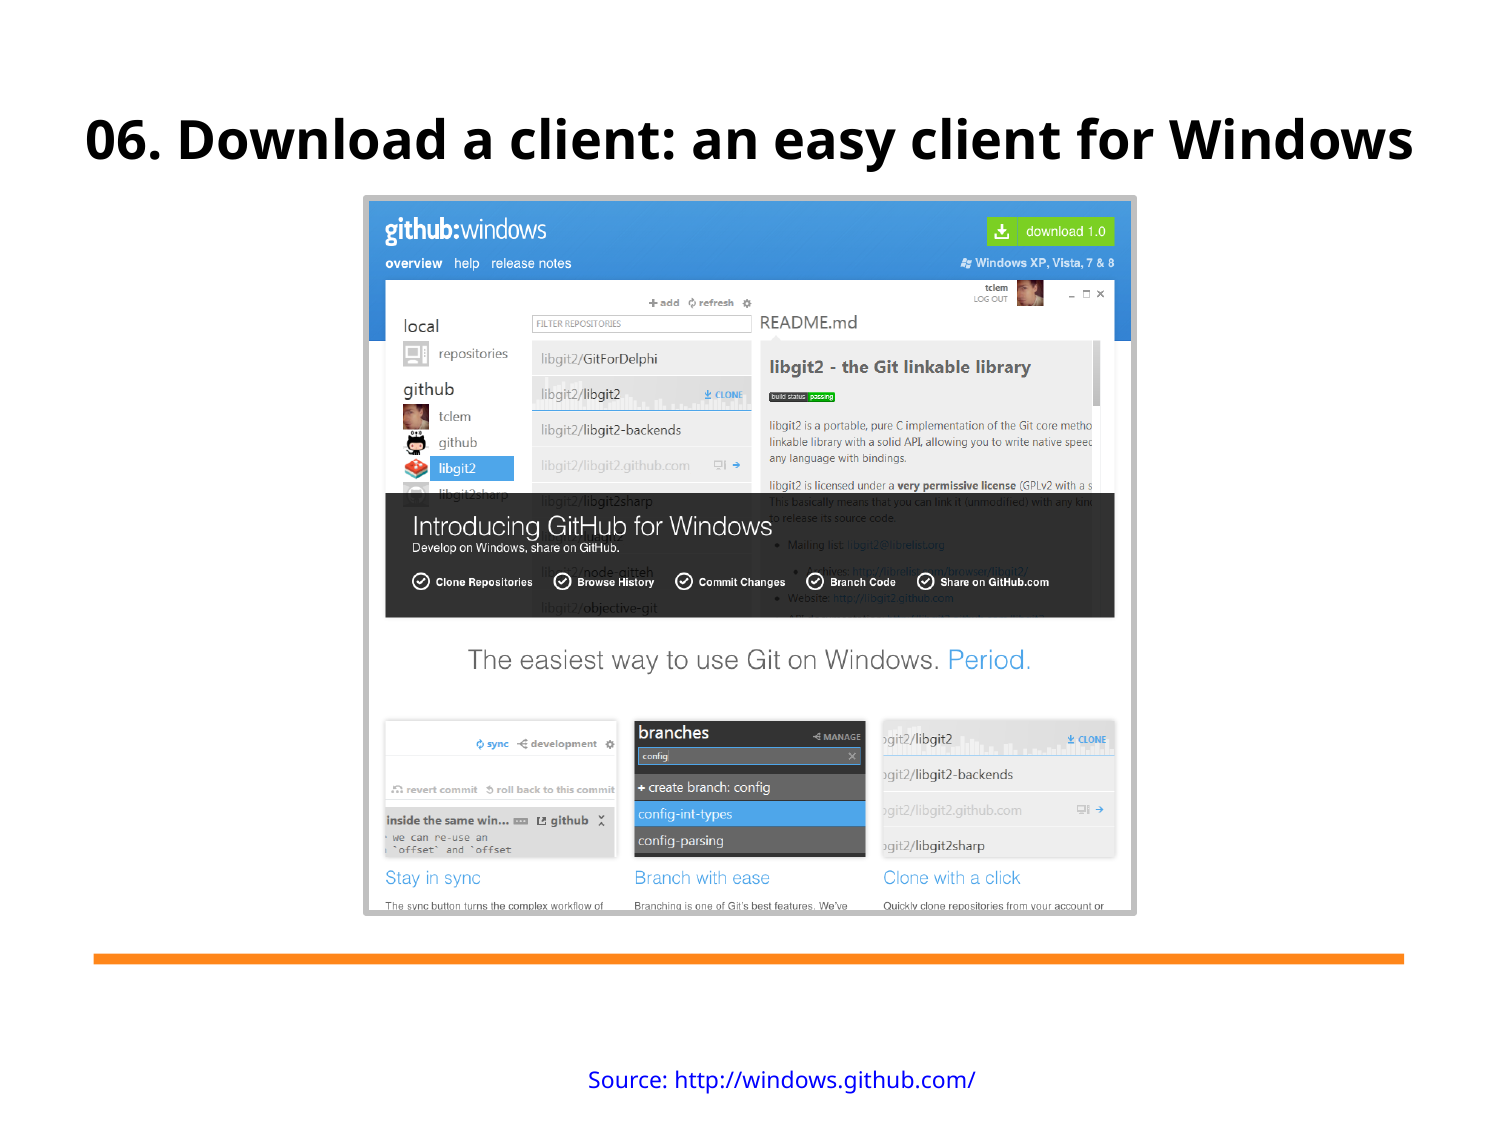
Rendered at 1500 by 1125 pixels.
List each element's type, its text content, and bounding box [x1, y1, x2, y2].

picture [0, 0, 1500, 1125]
title 06. Download a client: an easy client for Windows [75, 44, 1426, 233]
text_box Source: http://windows.github.com/ [573, 1056, 927, 1098]
